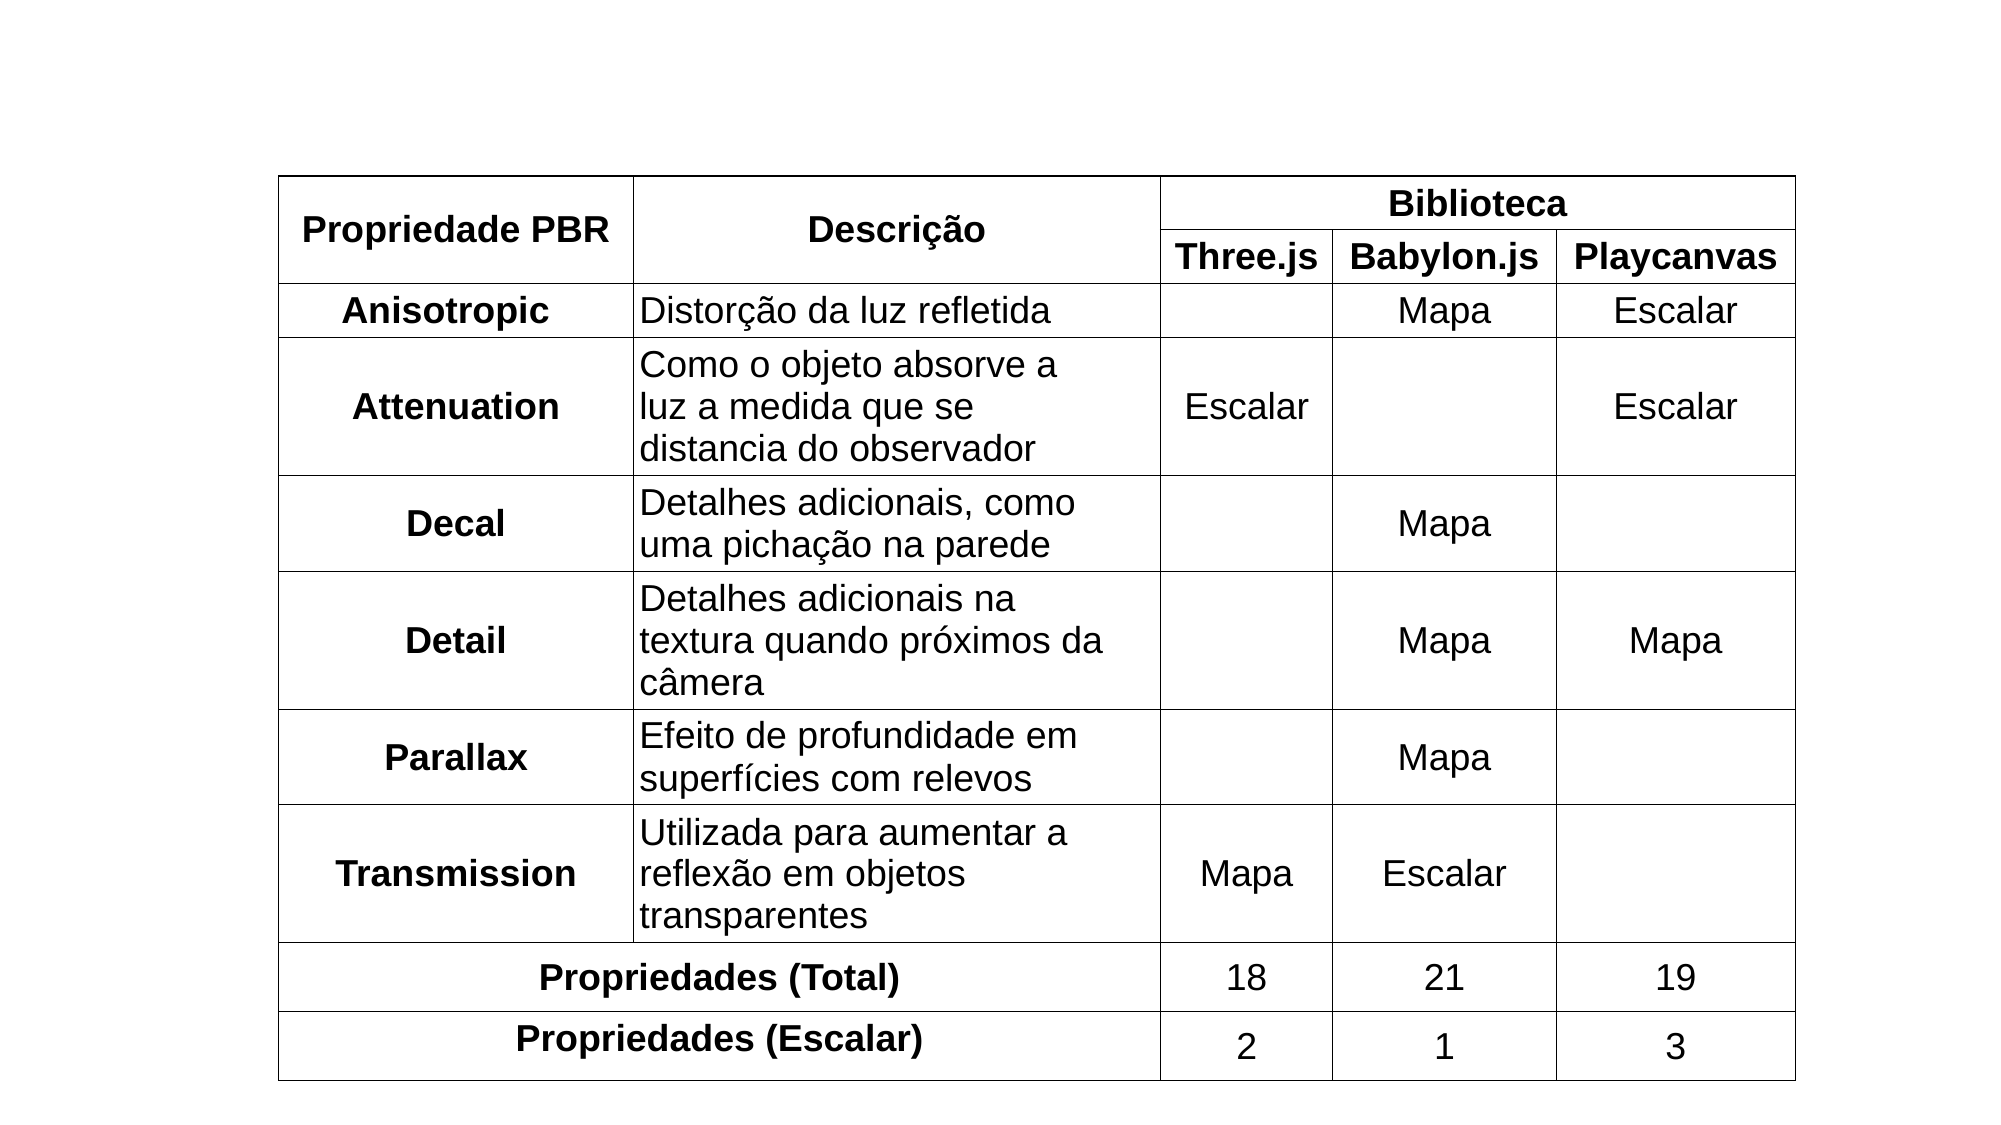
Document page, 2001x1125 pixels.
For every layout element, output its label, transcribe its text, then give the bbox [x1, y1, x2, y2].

table_cell Mapa [1161, 805, 1332, 942]
table_cell Three.js [1161, 230, 1332, 283]
table_cell [1161, 572, 1332, 709]
table_cell Escalar [1557, 338, 1795, 475]
table_cell [1161, 710, 1332, 804]
table_cell Playcanvas [1557, 230, 1795, 283]
table_cell Escalar [1161, 338, 1332, 475]
table_cell [1557, 805, 1795, 942]
table_cell Mapa [1333, 710, 1556, 804]
table_cell [1333, 338, 1556, 475]
table_cell Decal [279, 476, 633, 571]
table_cell 21 [1333, 943, 1556, 1011]
table_cell Como o objeto absorve a luz a medida que se distancia do observador [634, 338, 1160, 475]
table_cell [1161, 476, 1332, 571]
table_cell [1557, 476, 1795, 571]
table_cell Attenuation [279, 338, 633, 475]
table_cell Escalar [1333, 805, 1556, 942]
table_cell 18 [1161, 943, 1332, 1011]
table_cell Mapa [1557, 572, 1795, 709]
table_cell Detalhes adicionais na textura quando próximos da câmera [634, 572, 1160, 709]
table_cell Efeito de profundidade em superfícies com relevos [634, 710, 1160, 804]
table_cell Transmission [279, 805, 633, 942]
table_cell 2 [1161, 1012, 1332, 1080]
table_cell Babylon.js [1333, 230, 1556, 283]
table_cell [1161, 284, 1332, 337]
table_cell 19 [1557, 943, 1795, 1011]
table_cell 3 [1557, 1012, 1795, 1080]
table_cell Propriedades (Total) [279, 943, 1160, 1011]
table_cell Anisotropic [279, 284, 633, 337]
table_cell Mapa [1333, 284, 1556, 337]
table_cell [1557, 710, 1795, 804]
table_header Descrição [634, 177, 1160, 283]
table_header Propriedade PBR [279, 177, 633, 283]
table_cell Escalar [1557, 284, 1795, 337]
table_header Biblioteca [1161, 177, 1795, 229]
table_cell Utilizada para aumentar a reflexão em objetos transparentes [634, 805, 1160, 942]
table_cell Distorção da luz refletida [634, 284, 1160, 337]
table_cell 1 [1333, 1012, 1556, 1080]
table_cell Detail [279, 572, 633, 709]
table_cell Parallax [279, 710, 633, 804]
table_cell Mapa [1333, 476, 1556, 571]
table_cell Propriedades (Escalar) [279, 1012, 1160, 1080]
table_cell Mapa [1333, 572, 1556, 709]
table_cell Detalhes adicionais, como uma pichação na parede [634, 476, 1160, 571]
